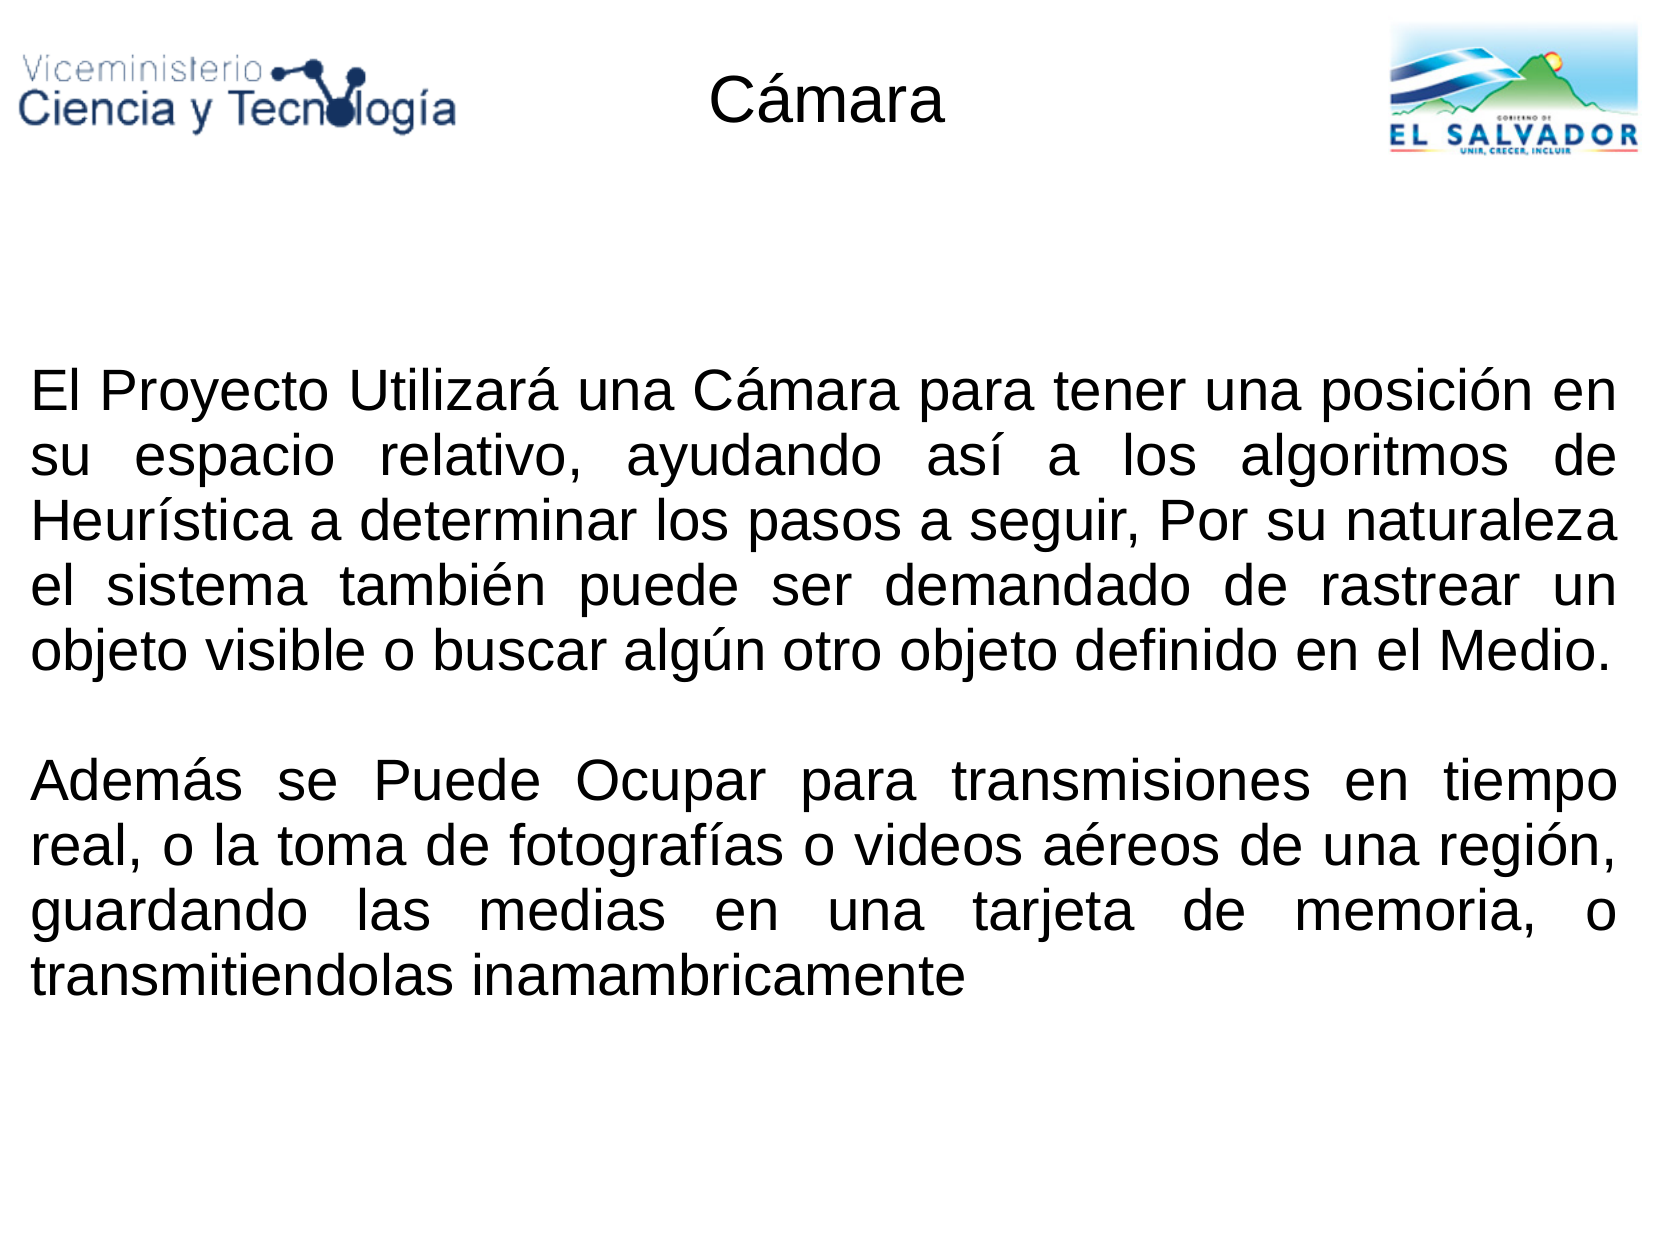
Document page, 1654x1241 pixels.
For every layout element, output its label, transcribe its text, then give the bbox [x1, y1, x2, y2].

picture [1388, 15, 1642, 160]
picture [11, 17, 475, 162]
title Cámara [29, 49, 1624, 151]
subtitle El Proyecto Utilizará una Cámara para tener una posición en su espacio relativo, ayudando así a los algoritmos de Heurística a determinar los pasos a seguir, Por su naturaleza el sistema también puede ser demandado de rastrear un objeto visible o buscar algún otro objeto definido en el Medio. Además se Puede Ocupar para transmisiones en tiempo real, o la toma de fotografías o videos aéreos de una región, guardando las medias en una tarjeta de memoria, o transmitiendolas inamambricamente [30, 195, 1621, 1171]
